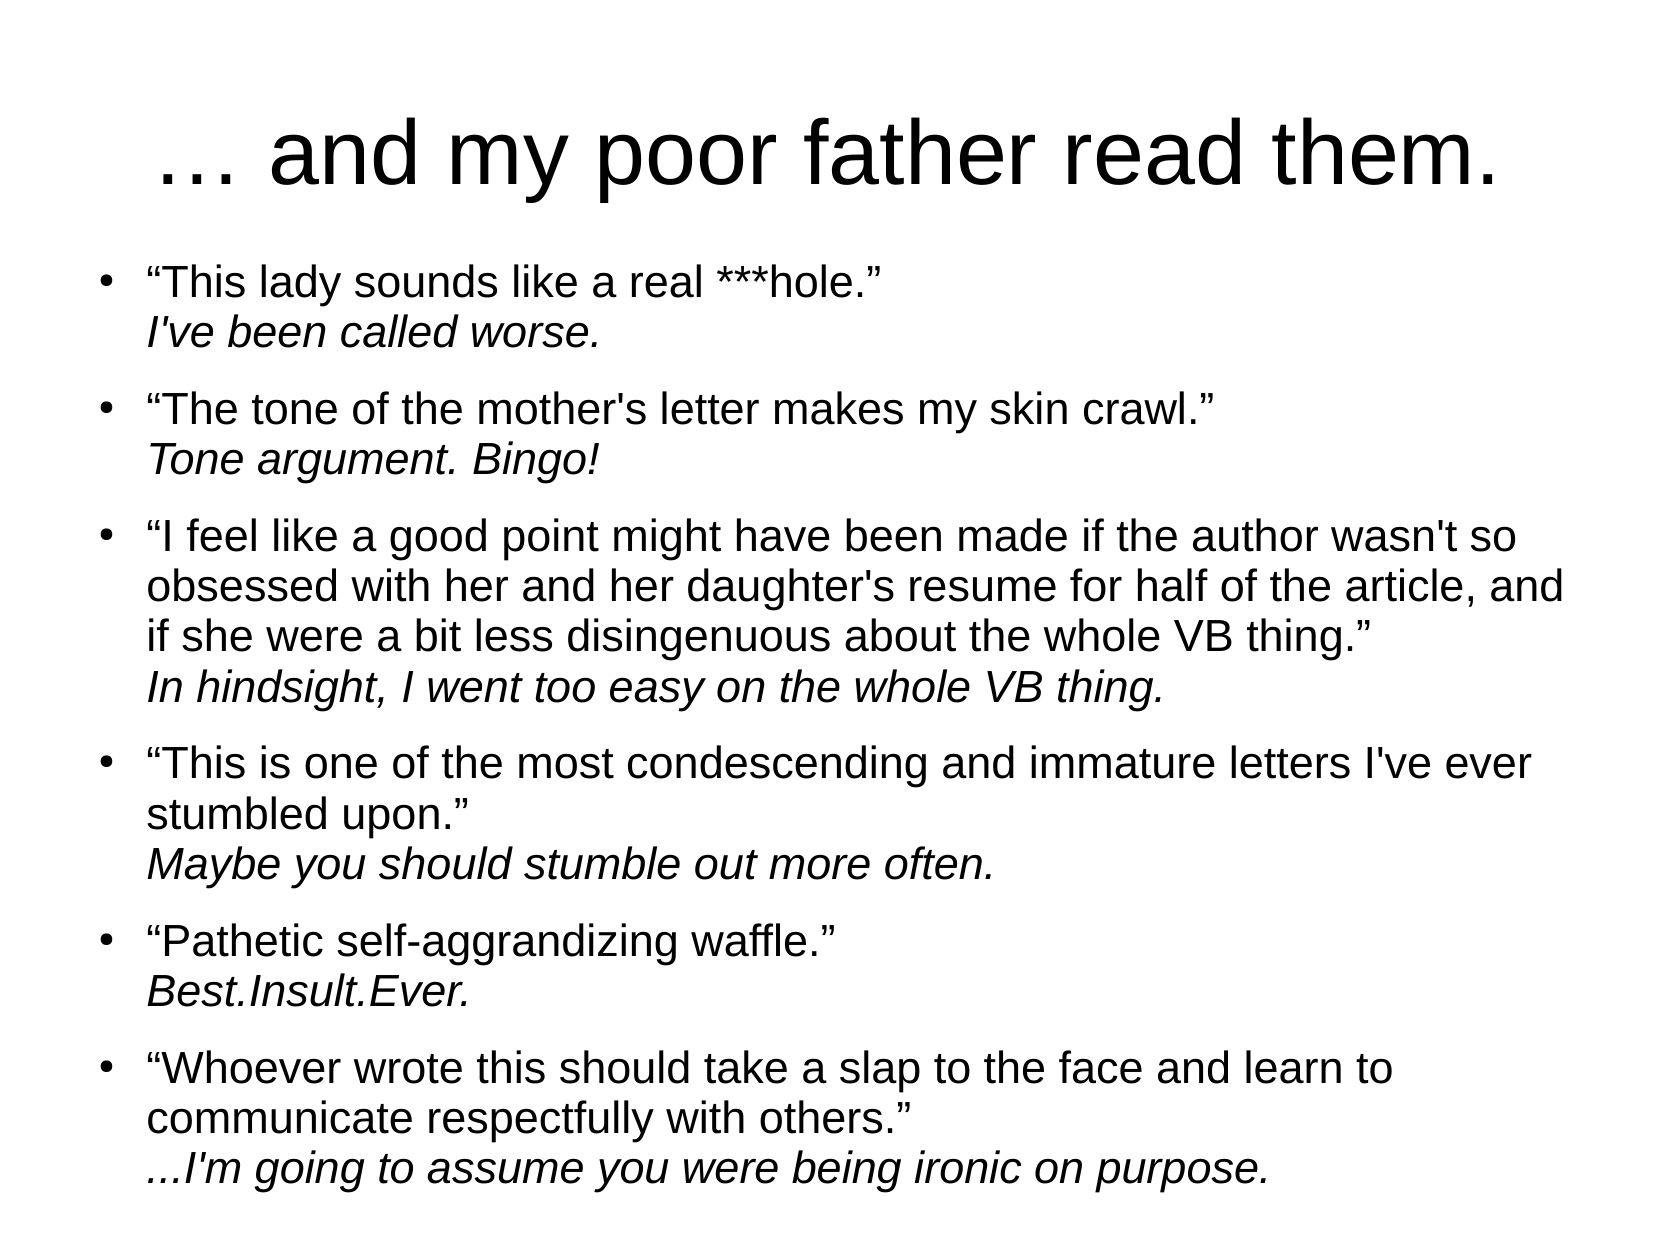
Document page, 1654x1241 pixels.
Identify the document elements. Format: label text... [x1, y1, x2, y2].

title … and my poor father read them. [82, 49, 1571, 256]
list “This lady sounds like a real ***hole.” I've been called worse. “The tone of the mother's letter makes my skin crawl.” Tone argument. Bingo! “I feel like a good point might have been made if the author wasn't so obsessed with her and her daughter's resume for half of the article, and if she were a bit less disingenuous about the whole VB thing.” In hindsight, I went too easy on the whole VB thing. “This is one of the most condescending and immature letters I've ever stumbled upon.” Maybe you should stumble out more often. “Pathetic self-aggrandizing waffle.” Best.Insult.Ever. “Whoever wrote this should take a slap to the face and learn to communicate respectfully with others.” ...I'm going to assume you were being ironic on purpose. [82, 256, 1576, 1201]
